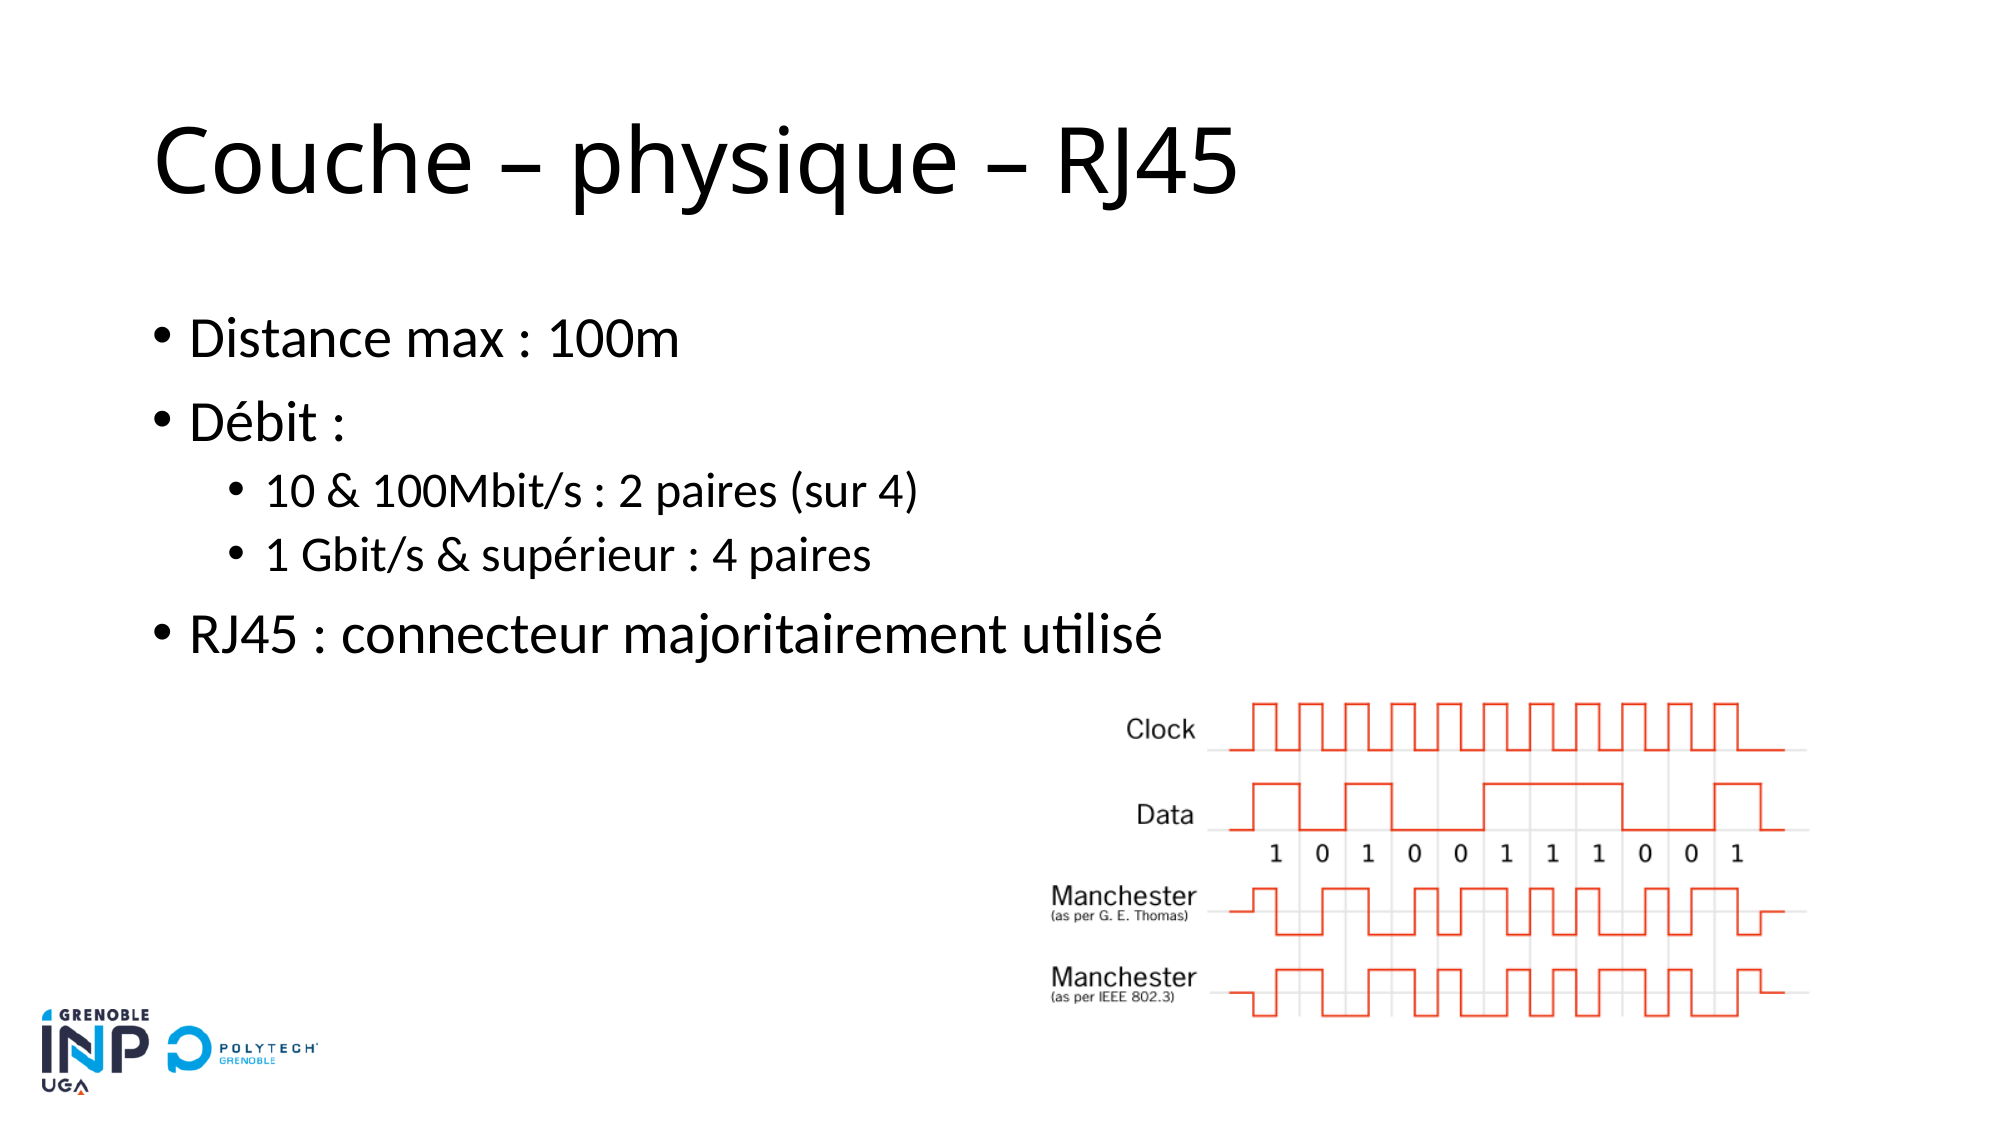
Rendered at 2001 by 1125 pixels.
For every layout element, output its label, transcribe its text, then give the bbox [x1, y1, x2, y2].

picture [1026, 669, 1839, 1054]
list Distance max : 100m Débit : 10 & 100Mbit/s : 2 paires (sur 4) 1 Gbit/s & supérieur : 4 paires RJ45 : connecteur majoritairement utilisé [137, 299, 1863, 1014]
picture [42, 1009, 318, 1095]
title Couche – physique – RJ45 [137, 55, 1863, 273]
